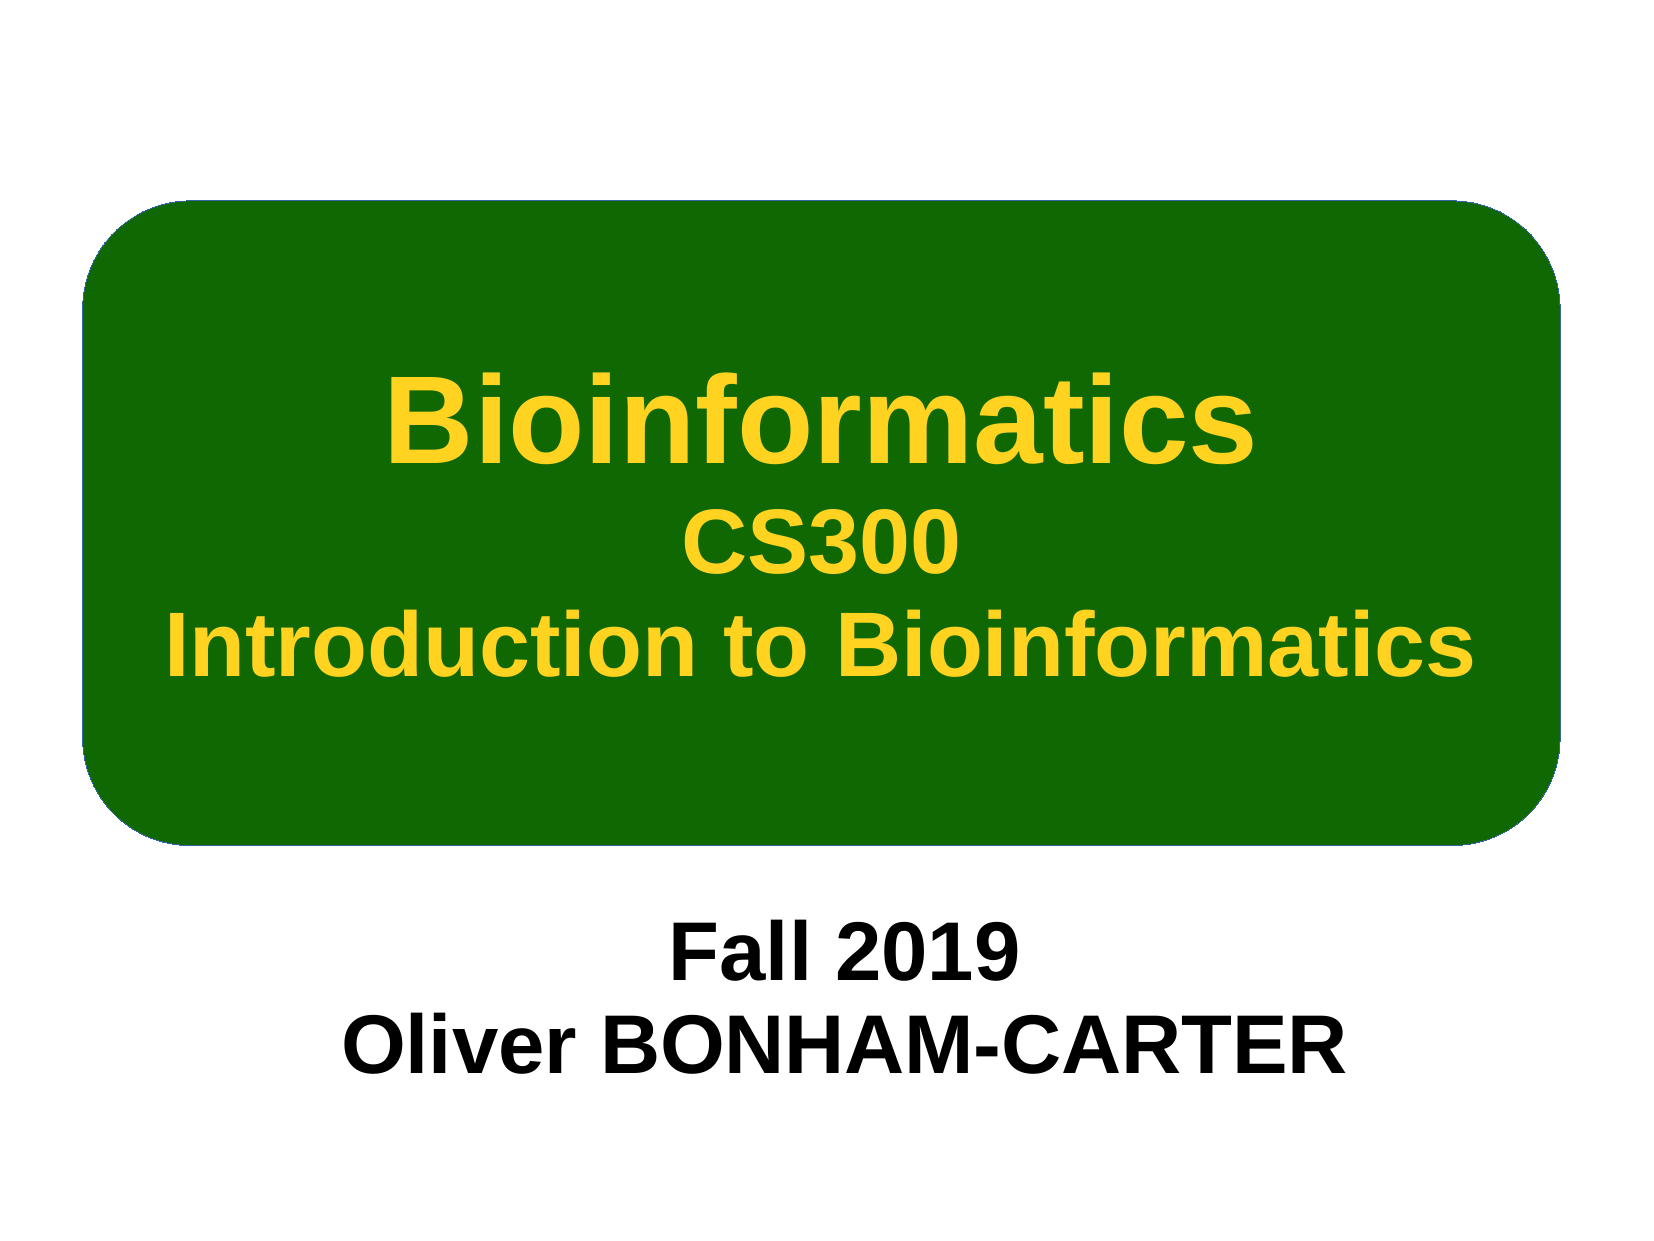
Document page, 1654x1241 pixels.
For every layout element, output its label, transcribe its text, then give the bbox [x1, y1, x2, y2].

text_box Bioinformatics CS300 Introduction to Bioinformatics [82, 200, 1561, 846]
text_box Fall 2019 Oliver BONHAM-CARTER [326, 898, 1364, 1100]
